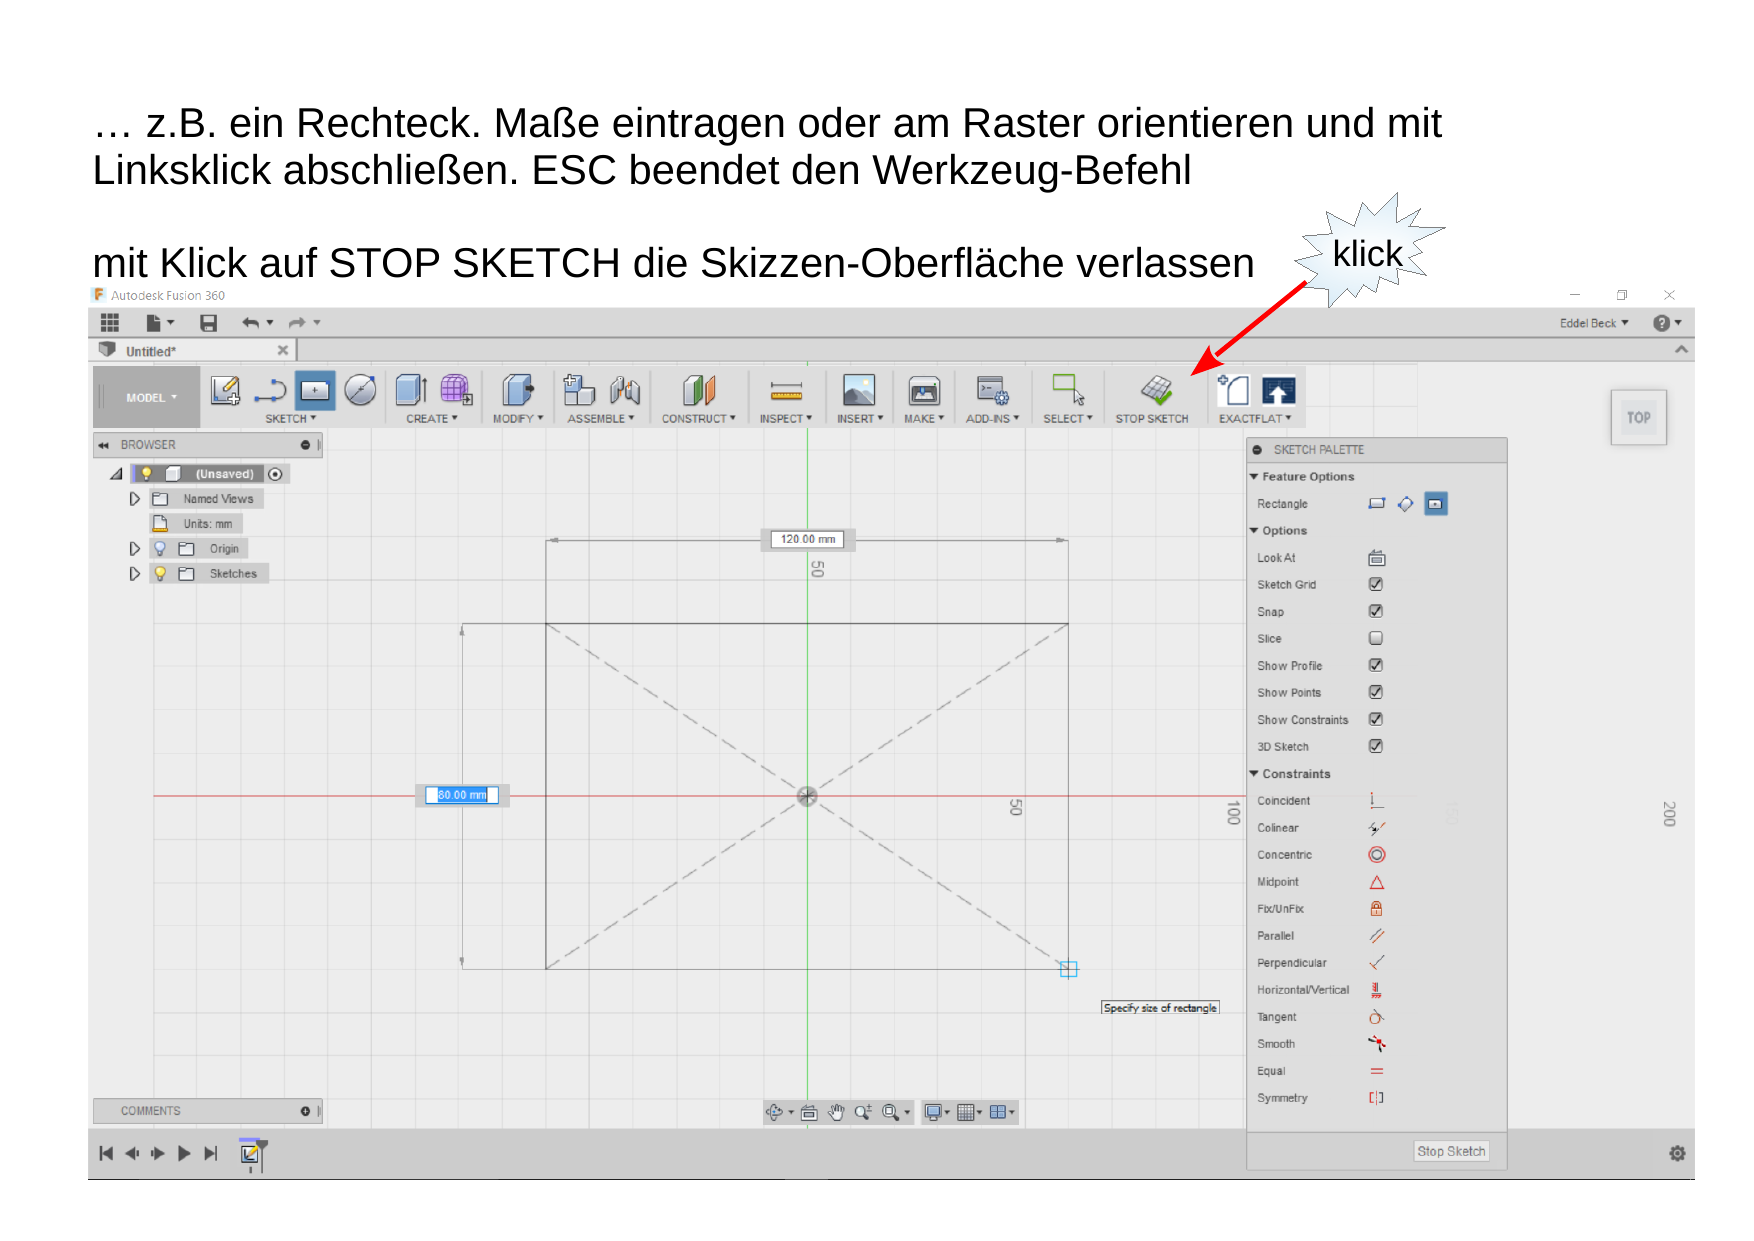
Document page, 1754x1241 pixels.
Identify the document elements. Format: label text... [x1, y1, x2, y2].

title … z.B. ein Rechteck. Maße eintragen oder am Raster orientieren und mit Linksklick abschließen. ESC beendet den Werkzeug-Befehl mit Klick auf STOP SKETCH die Skizzen-Oberfläche verlassen [92, 99, 1539, 283]
text_box [1302, 234, 1317, 250]
text_box [1423, 227, 1446, 238]
picture [88, 283, 1695, 1180]
text_box [1326, 192, 1421, 226]
text_box [1294, 255, 1379, 308]
text_box klick [1317, 226, 1423, 283]
